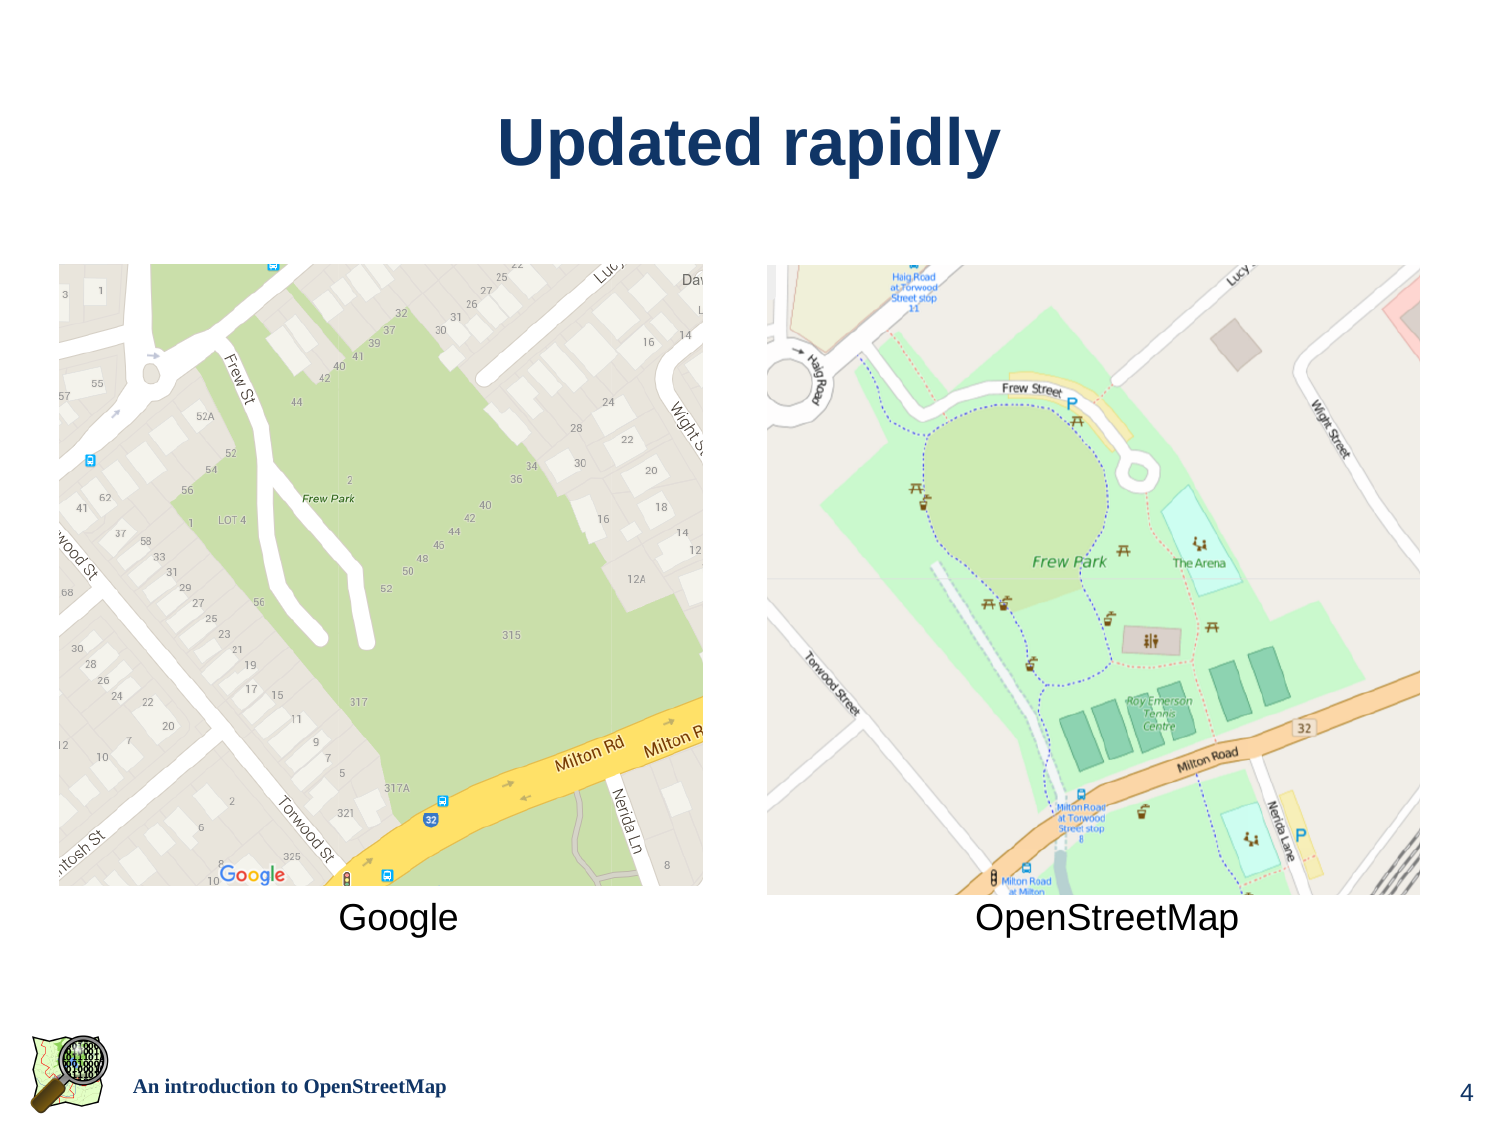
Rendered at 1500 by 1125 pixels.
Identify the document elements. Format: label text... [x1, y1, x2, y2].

title Updated rapidly [74, 44, 1425, 233]
picture [29, 1033, 110, 1114]
picture [59, 264, 703, 886]
text_box Google [88, 885, 709, 946]
picture [767, 265, 1420, 895]
text_box OpenStreetMap [797, 895, 1418, 946]
